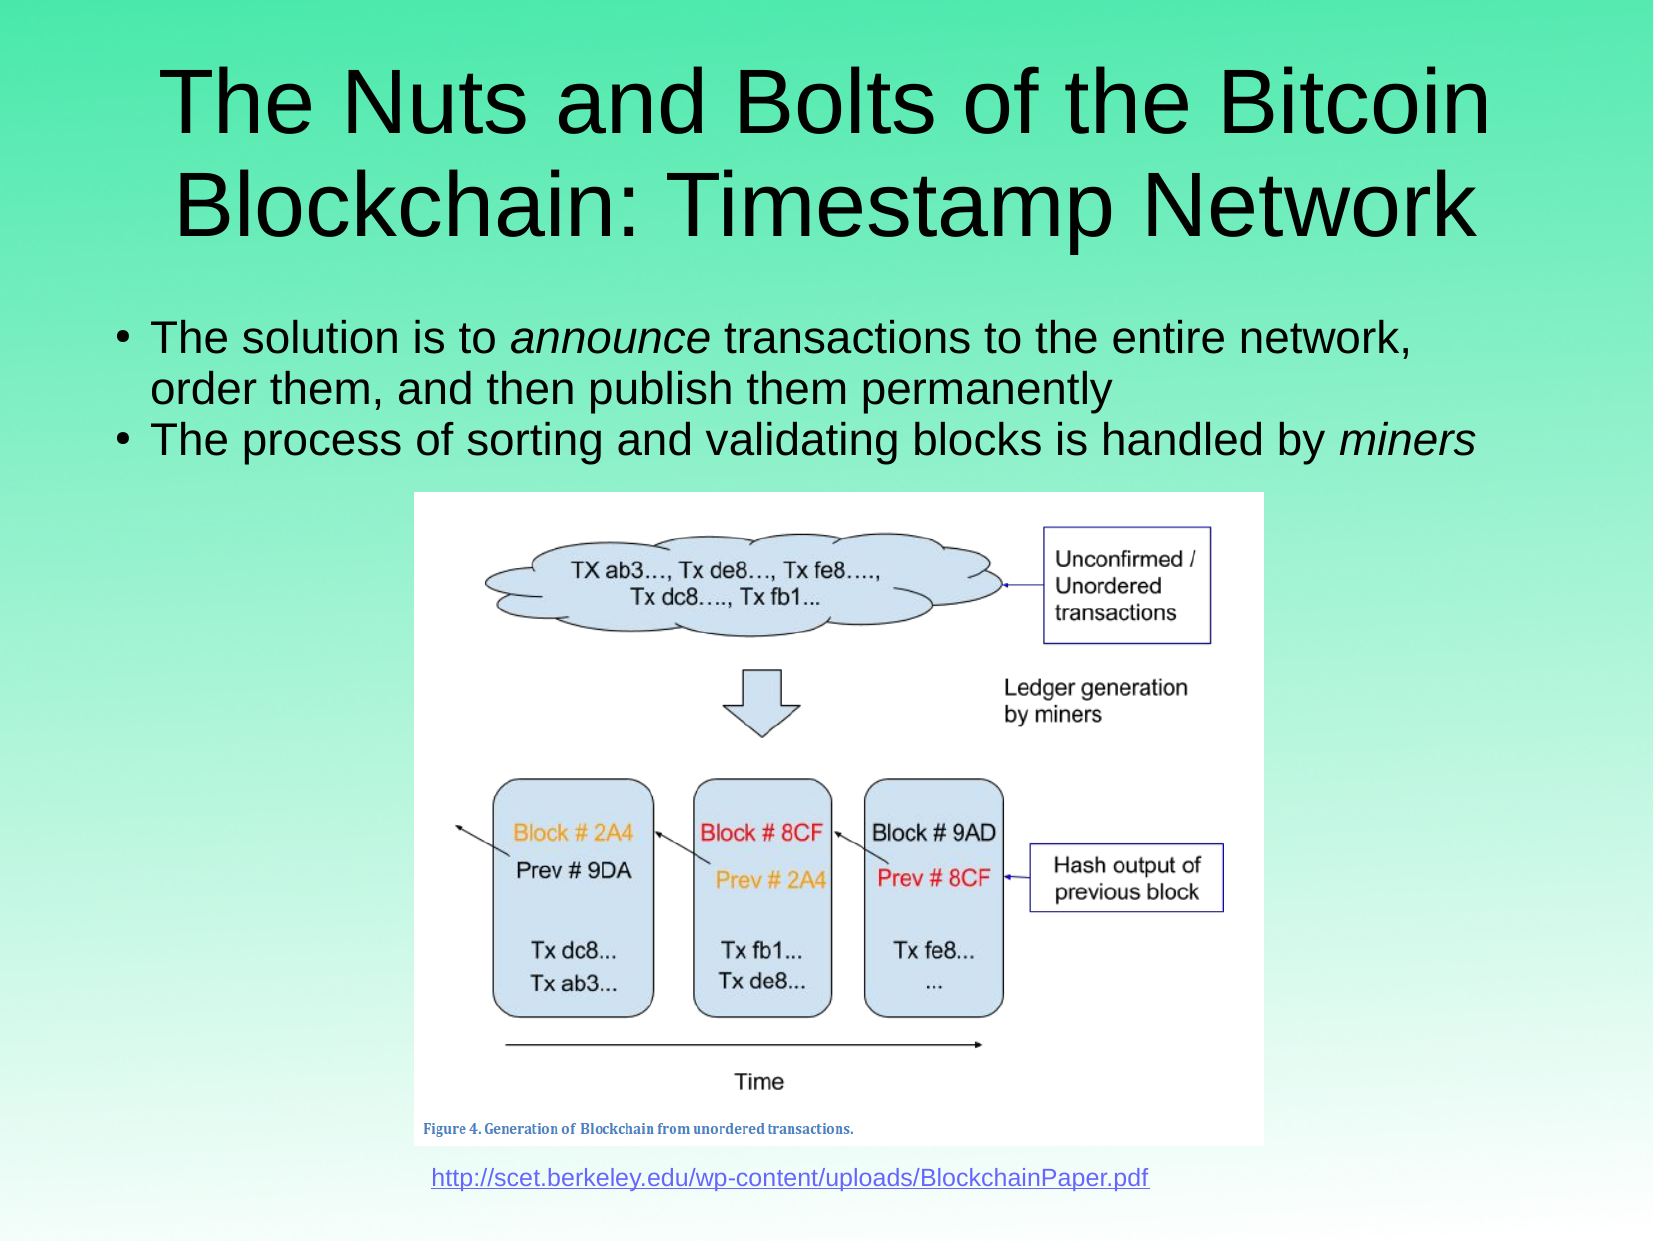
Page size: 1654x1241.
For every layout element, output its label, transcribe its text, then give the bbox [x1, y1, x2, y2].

text_box The solution is to announce transactions to the entire network, order them, and then publish them permanently The process of sorting and validating blocks is handled by miners [99, 304, 1525, 481]
title The Nuts and Bolts of the Bitcoin Blockchain: Timestamp Network [82, 49, 1571, 257]
text_box http://scet.berkeley.edu/wp-content/uploads/BlockchainPaper.pdf [416, 1156, 1227, 1227]
picture [0, 0, 1654, 1241]
